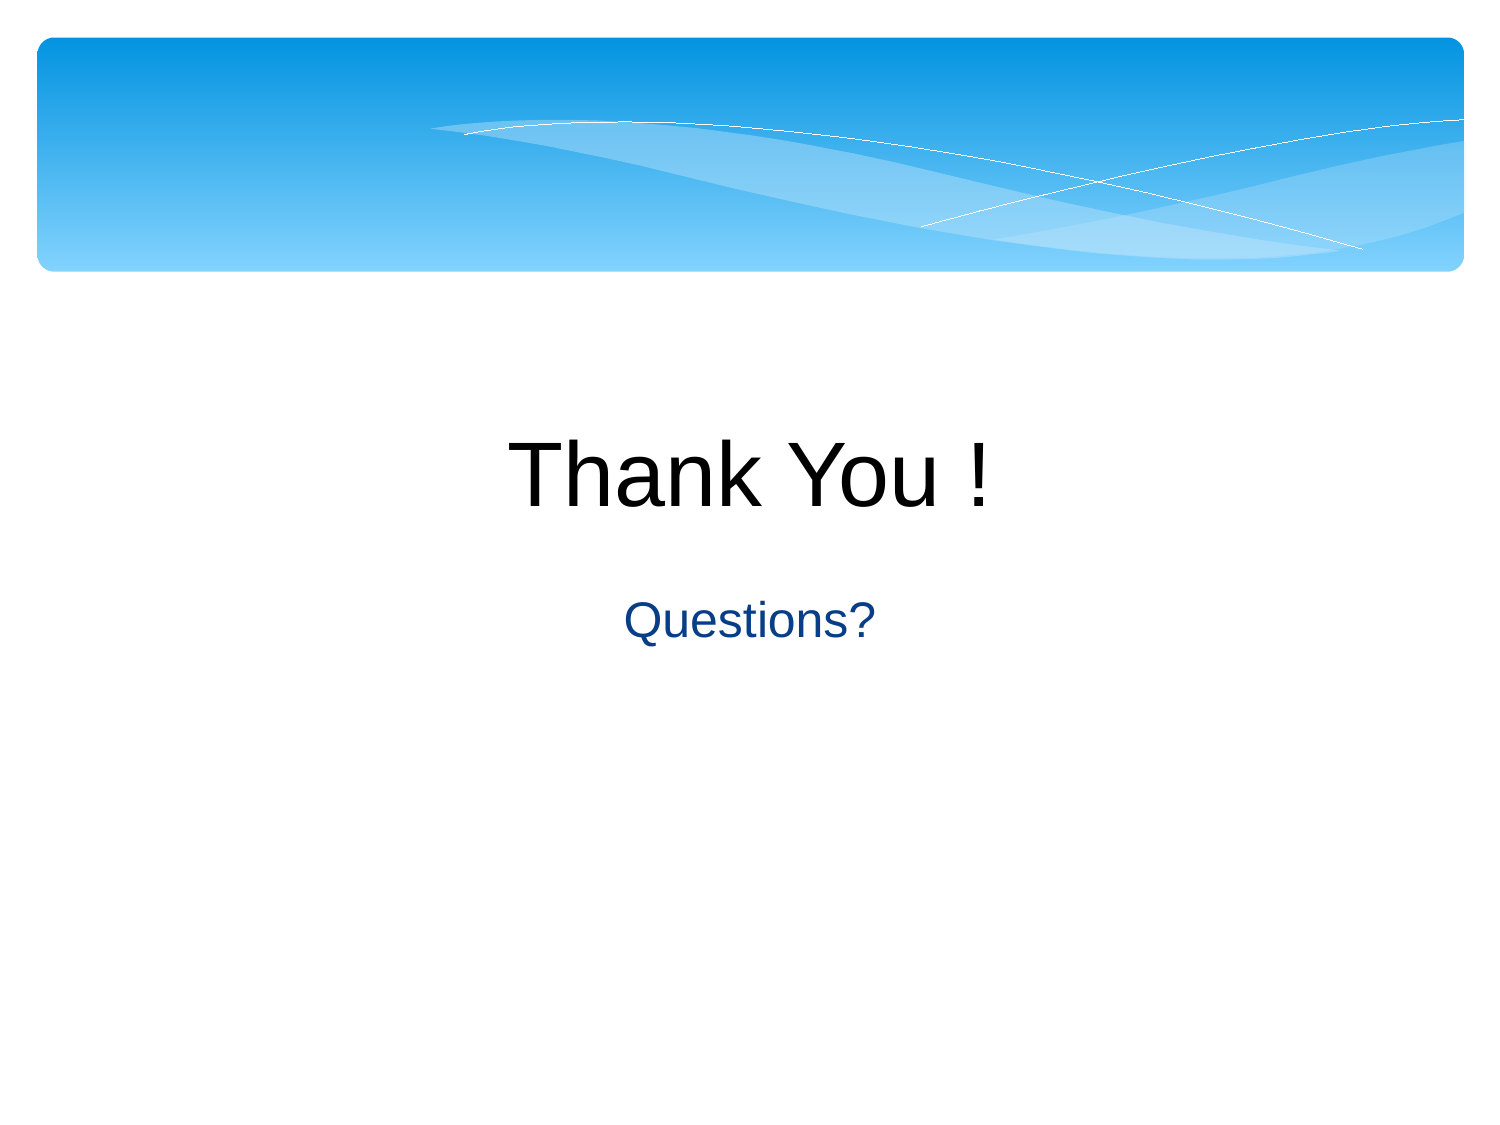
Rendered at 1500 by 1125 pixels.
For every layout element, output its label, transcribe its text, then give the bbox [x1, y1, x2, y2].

subtitle Questions? [225, 580, 1276, 913]
title Thank You ! [112, 349, 1388, 591]
